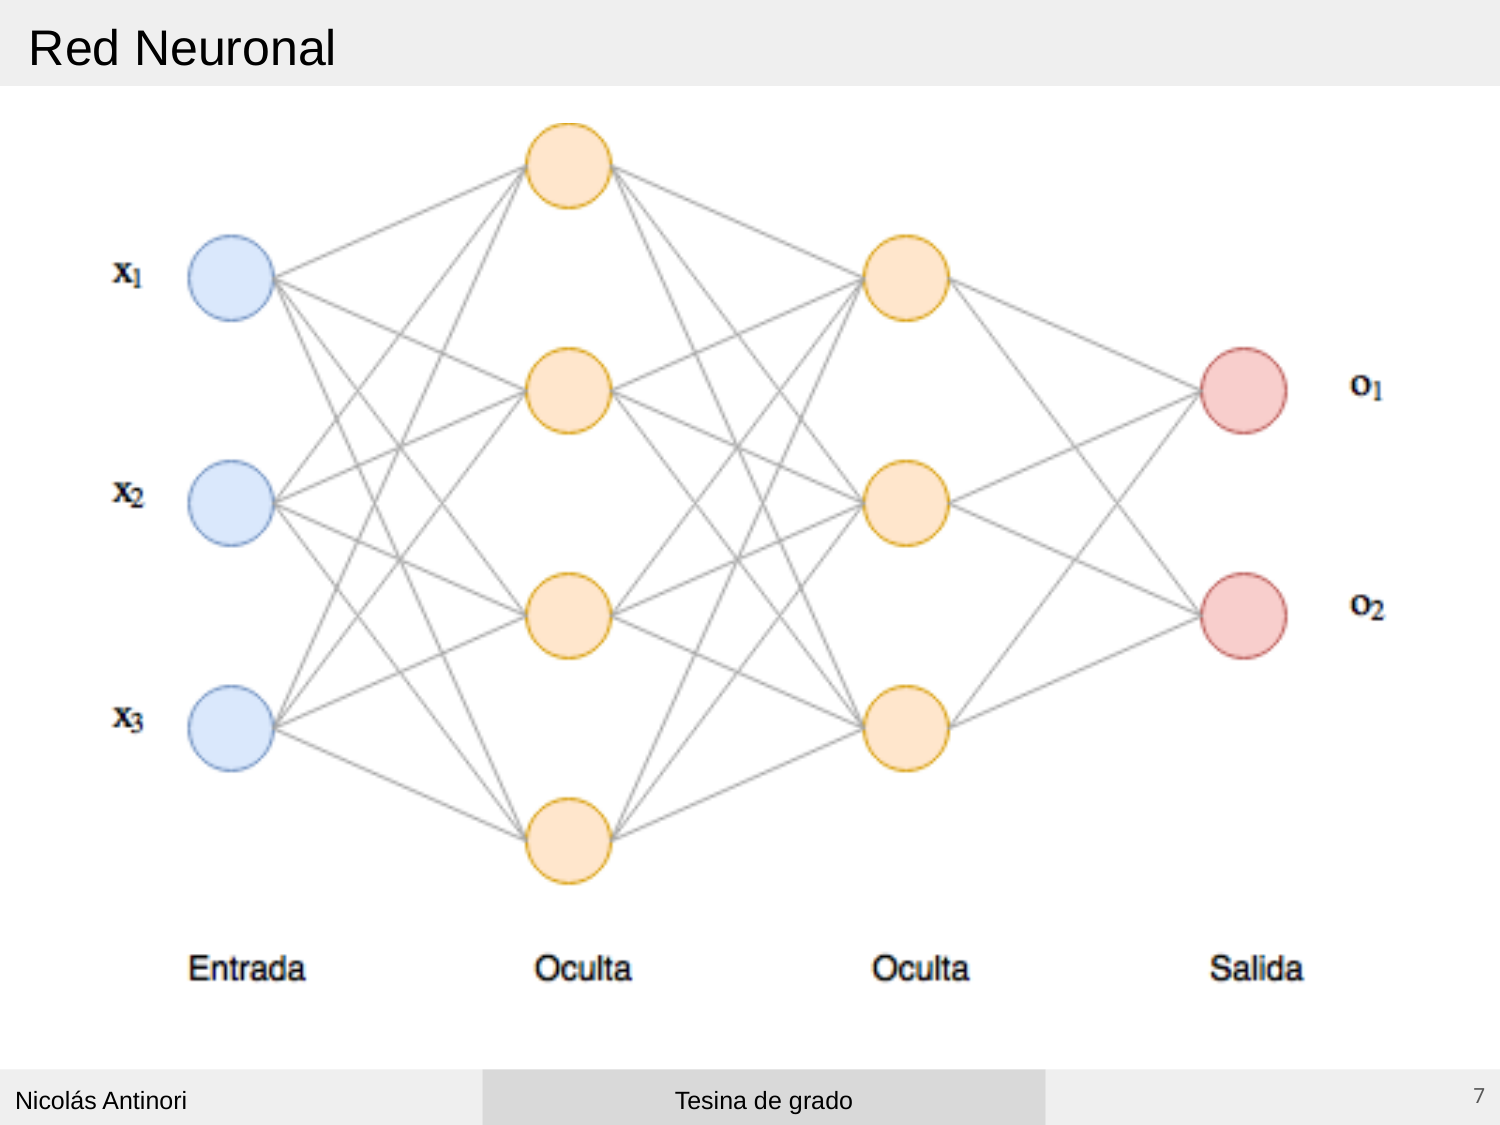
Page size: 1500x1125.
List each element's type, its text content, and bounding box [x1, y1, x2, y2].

slide_number <number> [1046, 1069, 1500, 1125]
text_box Nicolás Antinori [0, 1069, 482, 1125]
text_box Tesina de grado [482, 1069, 1046, 1125]
picture [76, 123, 1429, 1001]
text_box Red Neuronal [0, 0, 1500, 86]
